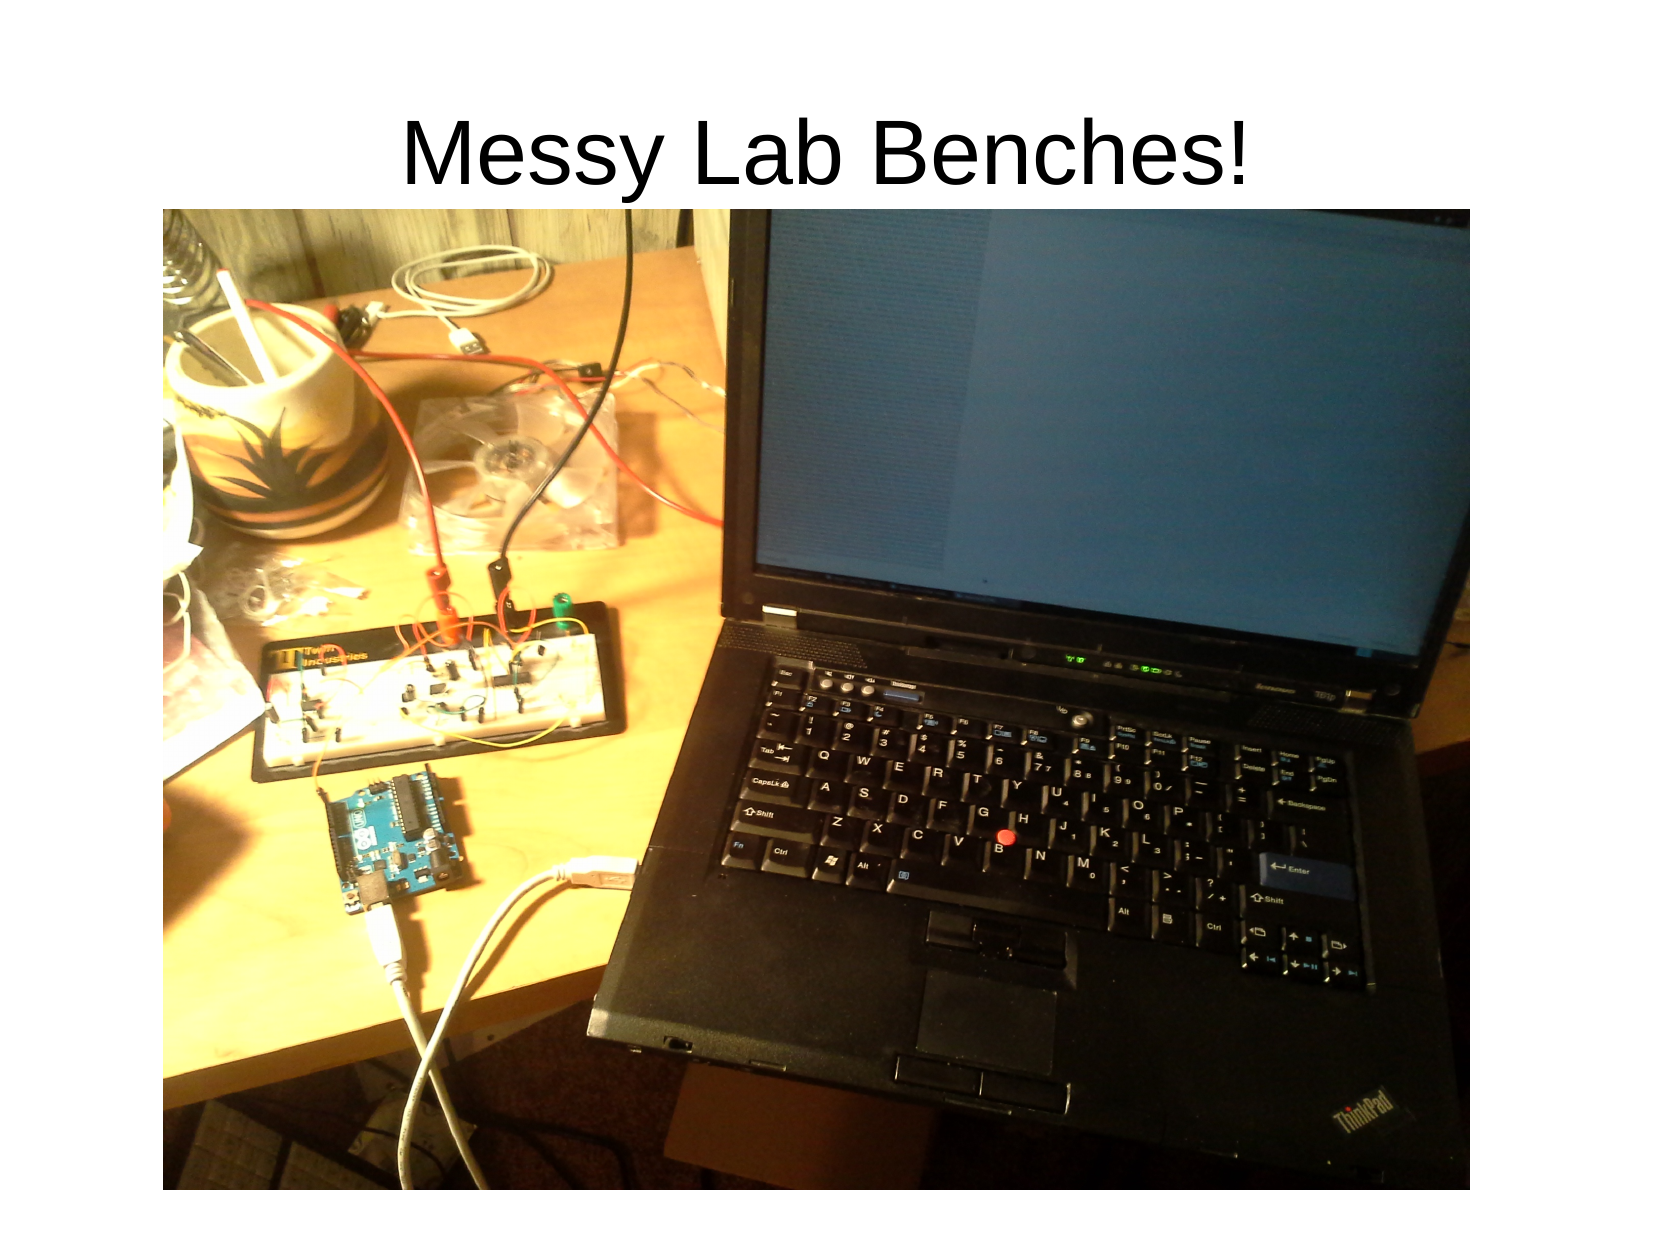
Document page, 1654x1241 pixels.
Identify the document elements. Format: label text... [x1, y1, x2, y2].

picture [163, 209, 1471, 1190]
title Messy Lab Benches! [82, 49, 1571, 257]
